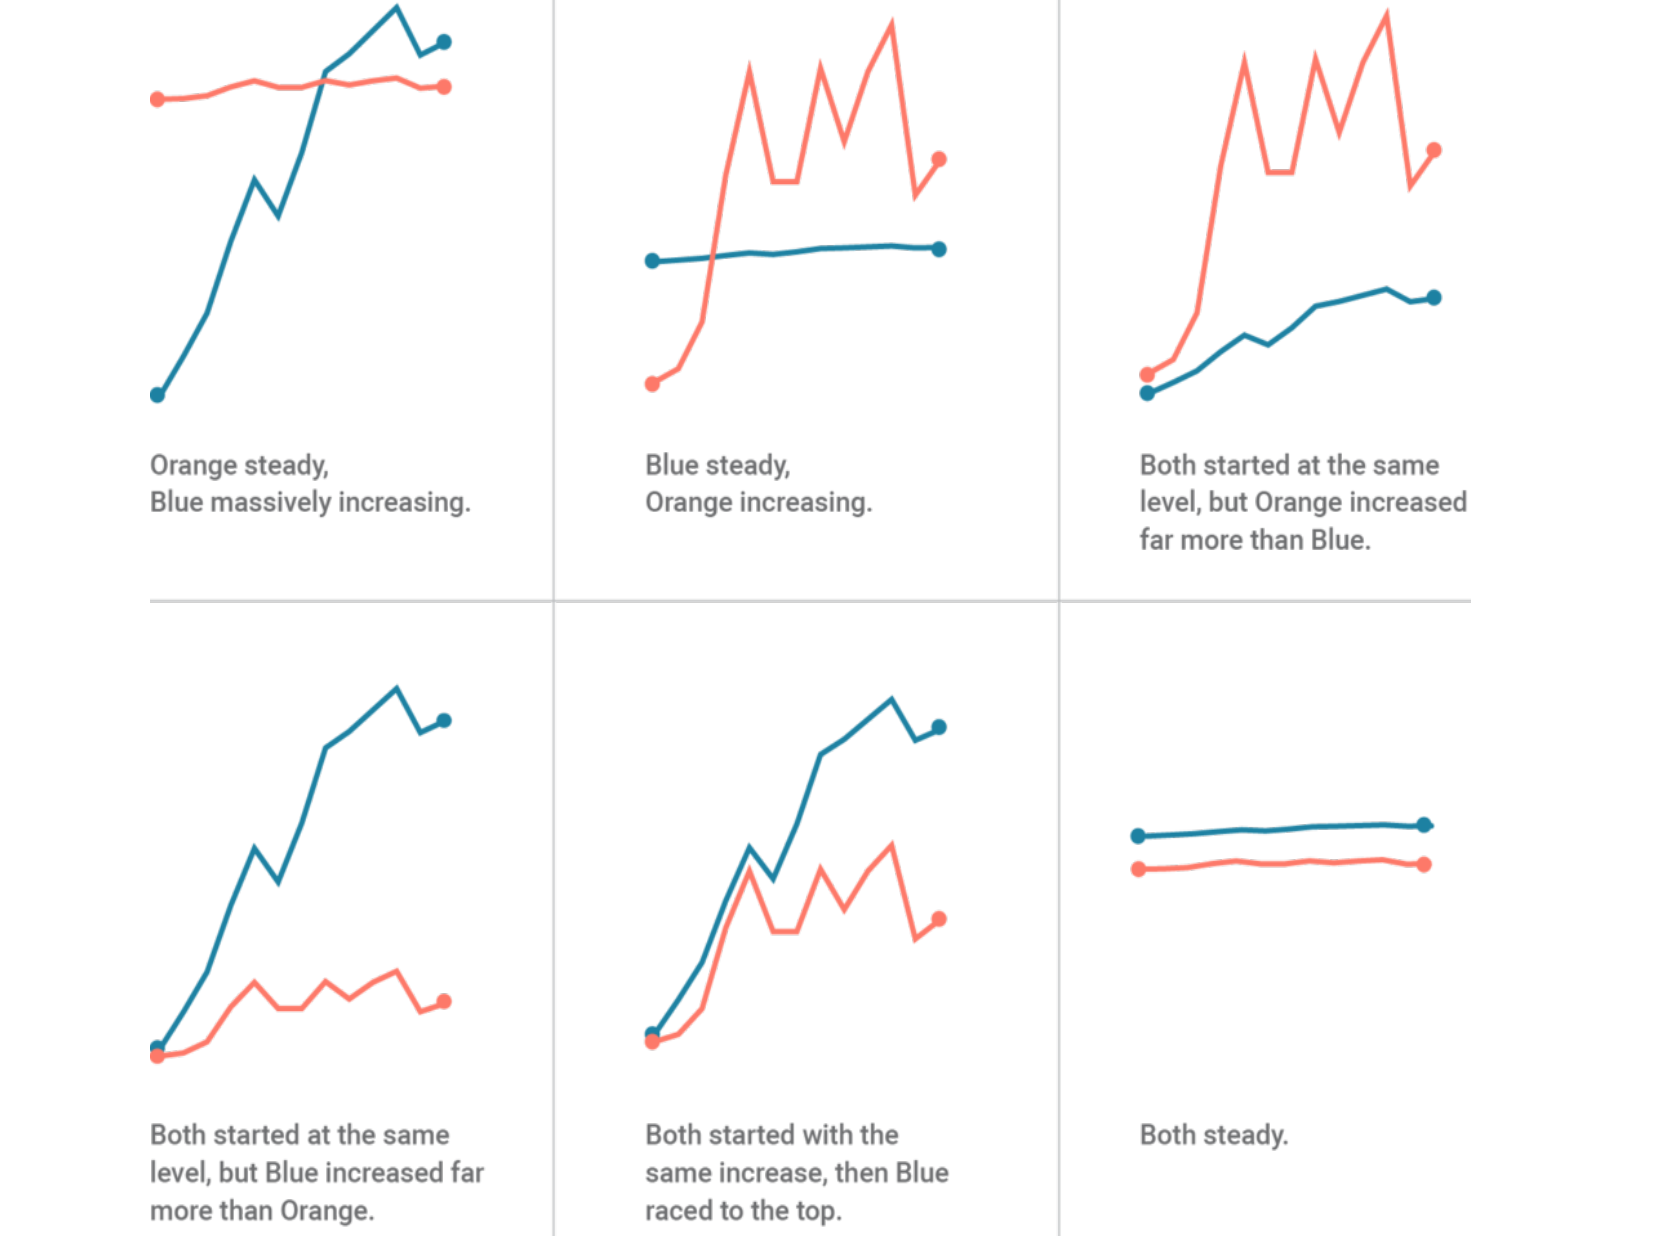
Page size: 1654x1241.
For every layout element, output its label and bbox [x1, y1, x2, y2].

picture [150, 0, 1471, 1237]
